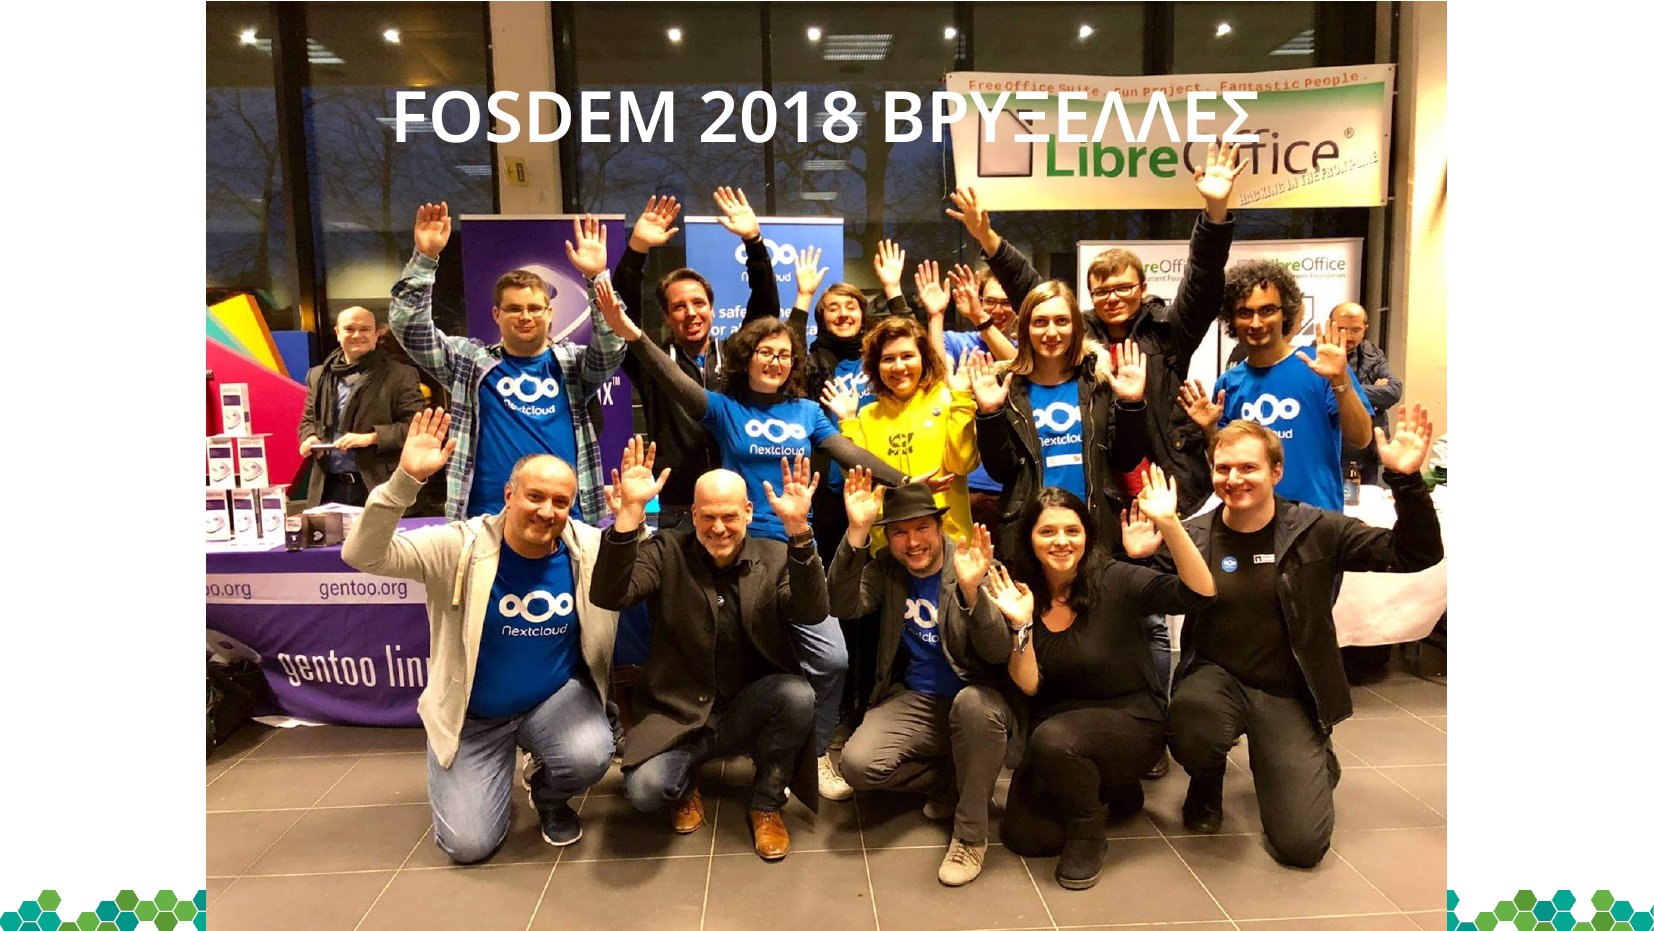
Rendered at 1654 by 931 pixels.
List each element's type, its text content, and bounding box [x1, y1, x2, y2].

picture [0, 193, 1654, 931]
title FOSDEM 2018 ΒΡΥΞΕΛΛΕΣ [123, 37, 1530, 193]
picture [206, 1, 1447, 37]
